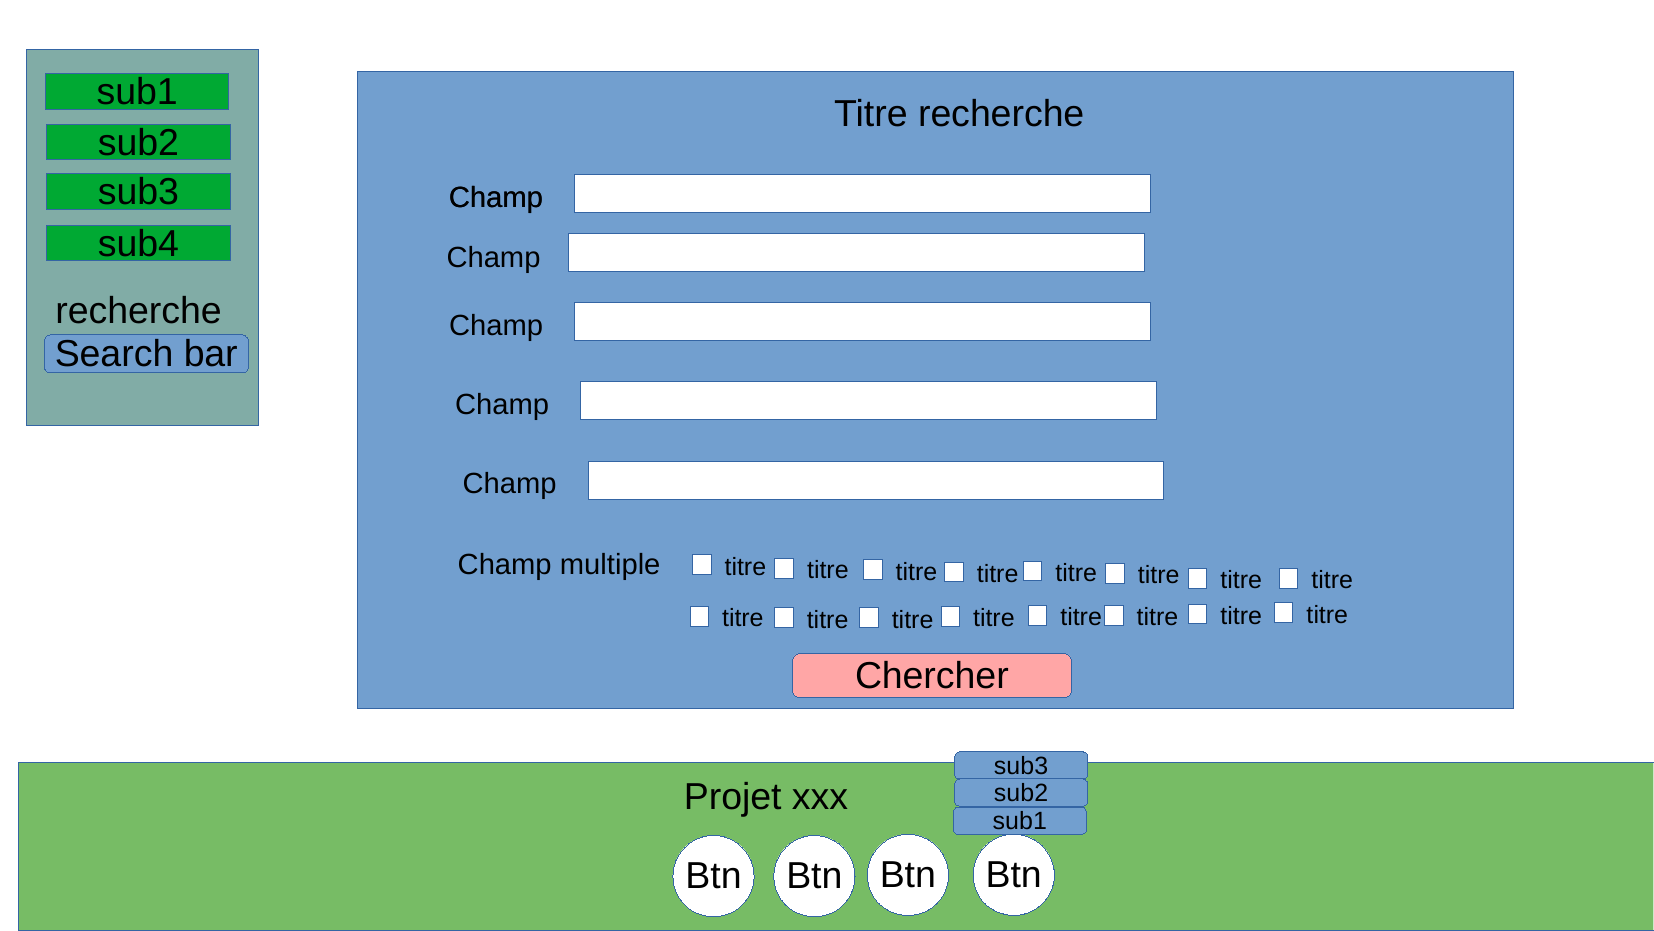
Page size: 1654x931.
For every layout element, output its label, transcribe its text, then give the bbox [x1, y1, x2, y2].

text_box titre [1123, 553, 1243, 595]
text_box Projet xxx [669, 767, 959, 825]
text_box titre [1045, 595, 1121, 639]
text_box Champ [447, 460, 706, 508]
text_box [26, 49, 259, 426]
text_box titre [792, 597, 877, 641]
text_box sub2 [46, 124, 231, 160]
text_box titre [877, 597, 997, 641]
text_box sub3 [46, 173, 231, 210]
text_box Champ [434, 173, 692, 222]
text_box Champ multiple [442, 540, 701, 588]
text_box titre [1205, 558, 1296, 594]
text_box sub4 [46, 225, 231, 261]
text_box Btn [672, 835, 755, 917]
text_box sub1 [45, 73, 229, 110]
text_box titre [880, 550, 1001, 593]
text_box Champ [440, 380, 698, 428]
text_box titre [1205, 594, 1325, 638]
text_box Btn [867, 834, 949, 916]
text_box titre [707, 596, 827, 640]
text_box Btn [773, 835, 856, 917]
text_box titre [1040, 551, 1161, 595]
text_box Search bar [44, 334, 249, 373]
text_box Champ [434, 301, 692, 350]
text_box Champ [431, 233, 689, 282]
text_box Btn [973, 835, 1055, 916]
text_box titre [709, 545, 830, 588]
text_box sub3 [954, 751, 1088, 779]
text_box titre [792, 548, 912, 592]
text_box titre [1291, 593, 1412, 636]
text_box titre [958, 596, 1078, 640]
text_box titre [1296, 558, 1416, 602]
text_box titre [1121, 595, 1242, 639]
text_box titre [962, 552, 1045, 596]
text_box [357, 71, 1514, 709]
text_box sub2 [954, 779, 1088, 807]
text_box recherche [40, 281, 243, 381]
text_box sub1 [953, 807, 1087, 835]
text_box Titre recherche [819, 84, 1654, 142]
text_box Chercher [792, 653, 1072, 698]
text_box [18, 762, 1654, 931]
